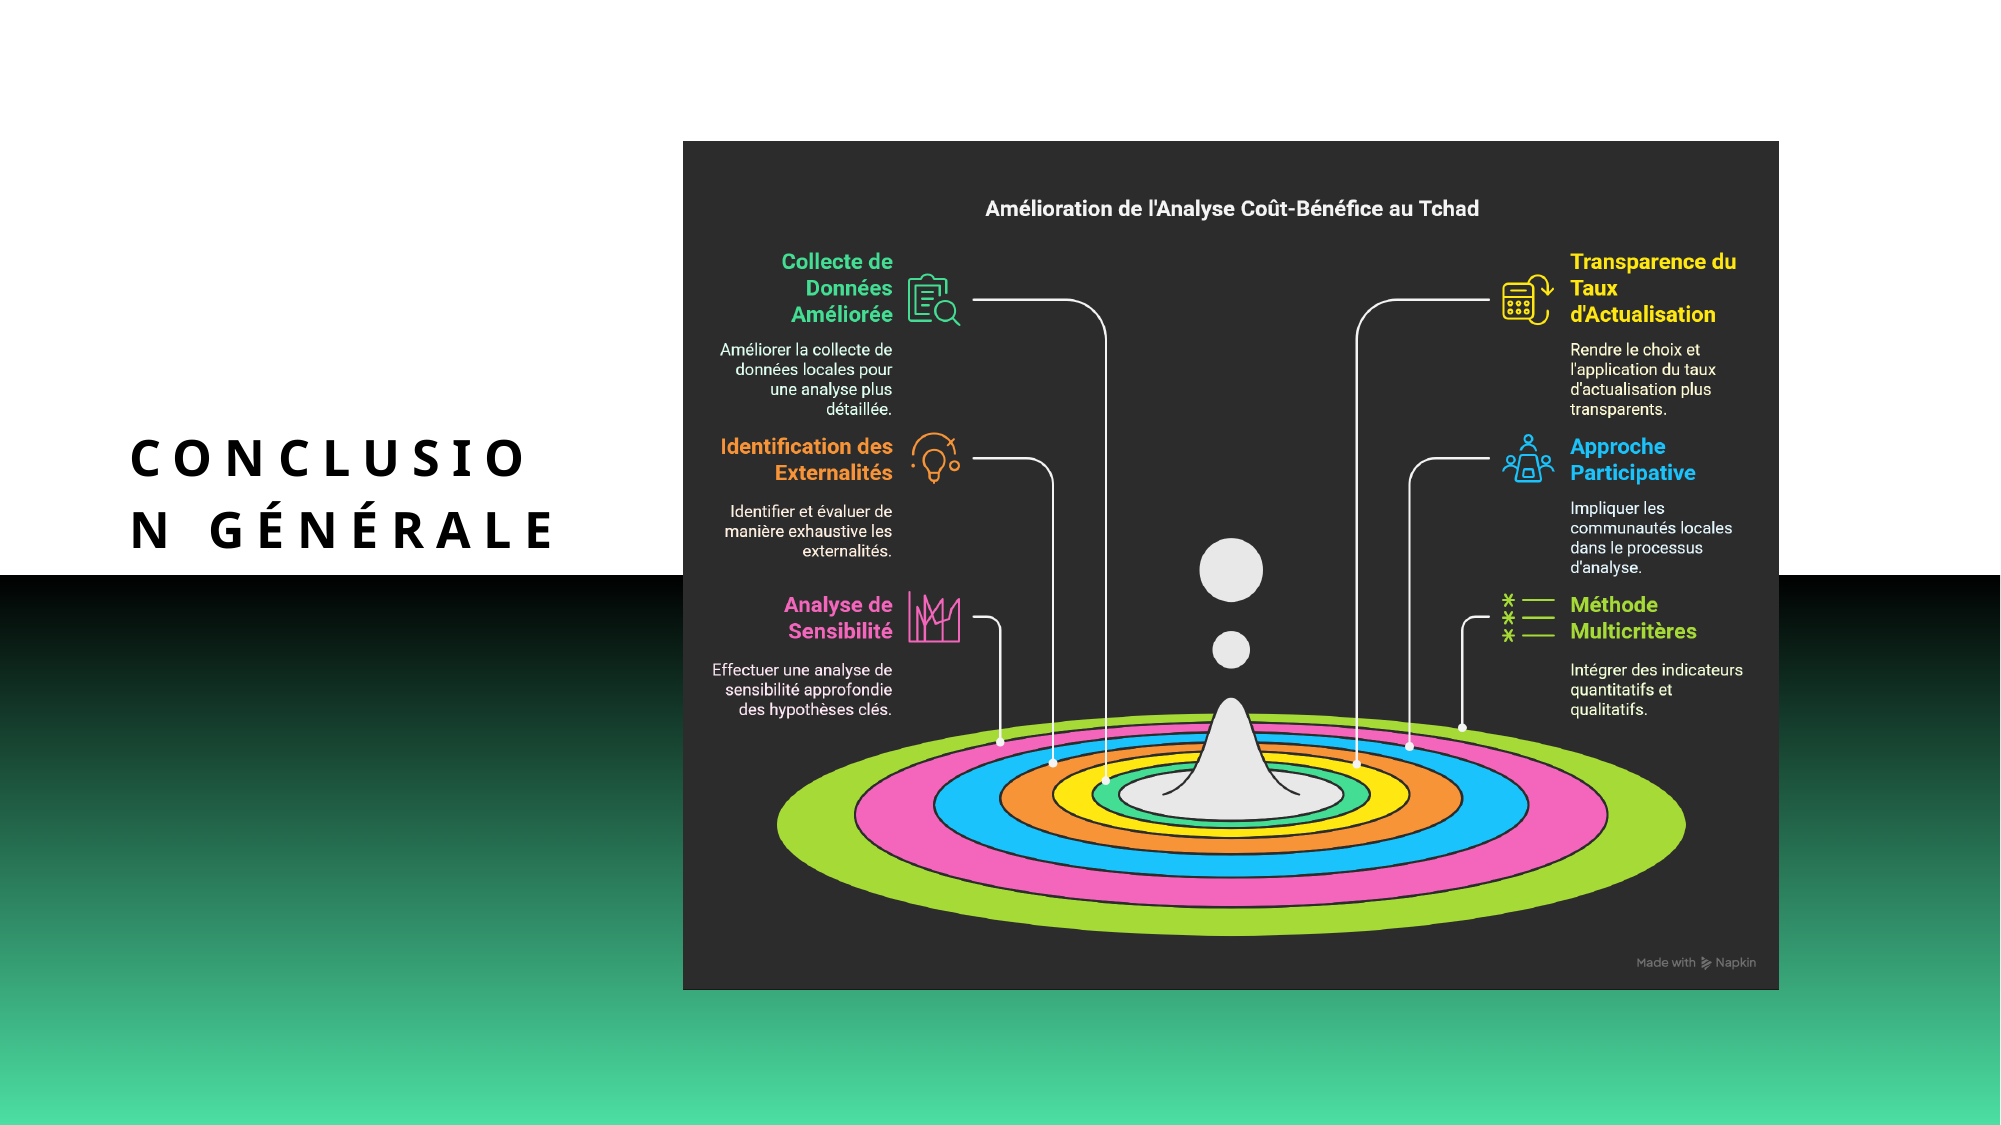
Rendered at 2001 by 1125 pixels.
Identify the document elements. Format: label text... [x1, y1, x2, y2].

picture [683, 141, 1779, 990]
title Conclusion générale [114, 363, 570, 566]
